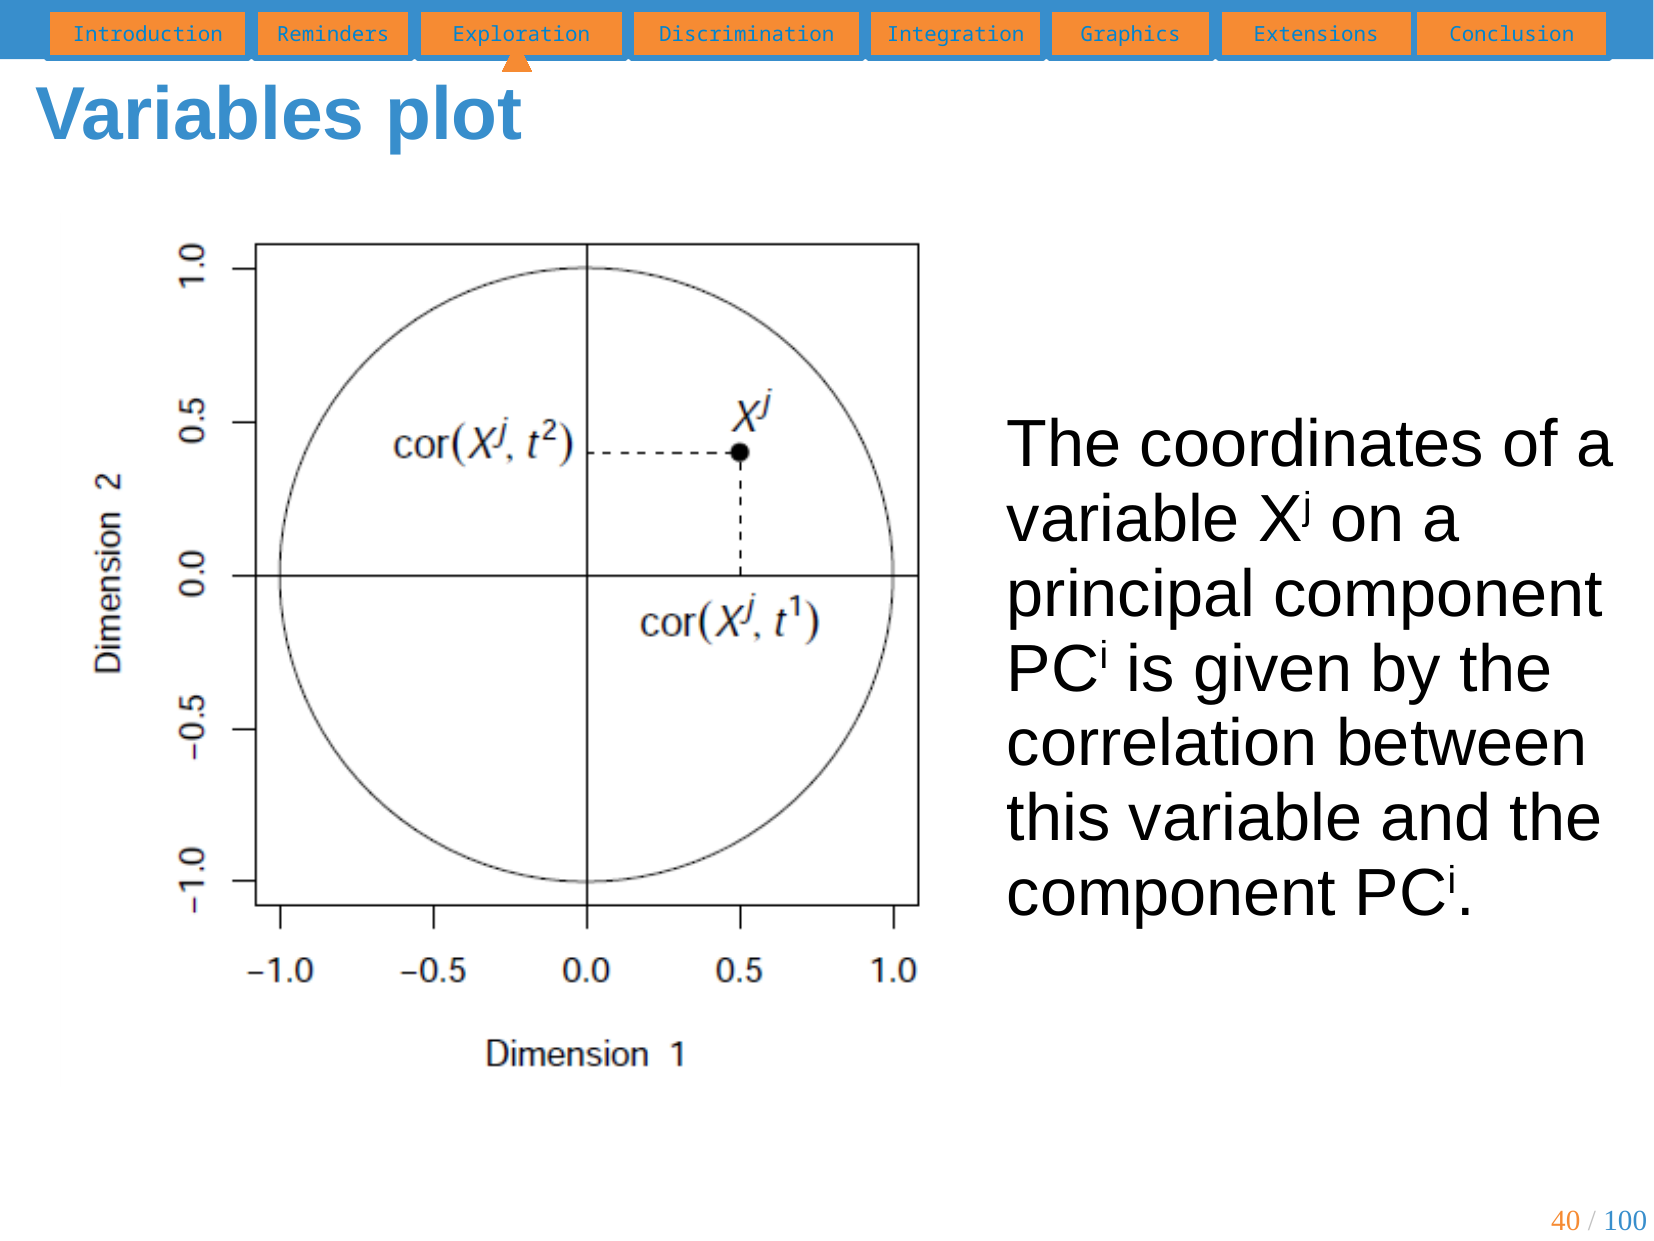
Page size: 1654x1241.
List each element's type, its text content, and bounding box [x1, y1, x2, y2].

title Variables plot [35, 61, 1571, 166]
text_box [502, 41, 532, 72]
text_box The coordinates of a variable Xj on a principal component PCi is given by the correlation between this variable and the component PCi. [992, 398, 1630, 937]
picture [59, 213, 969, 1087]
